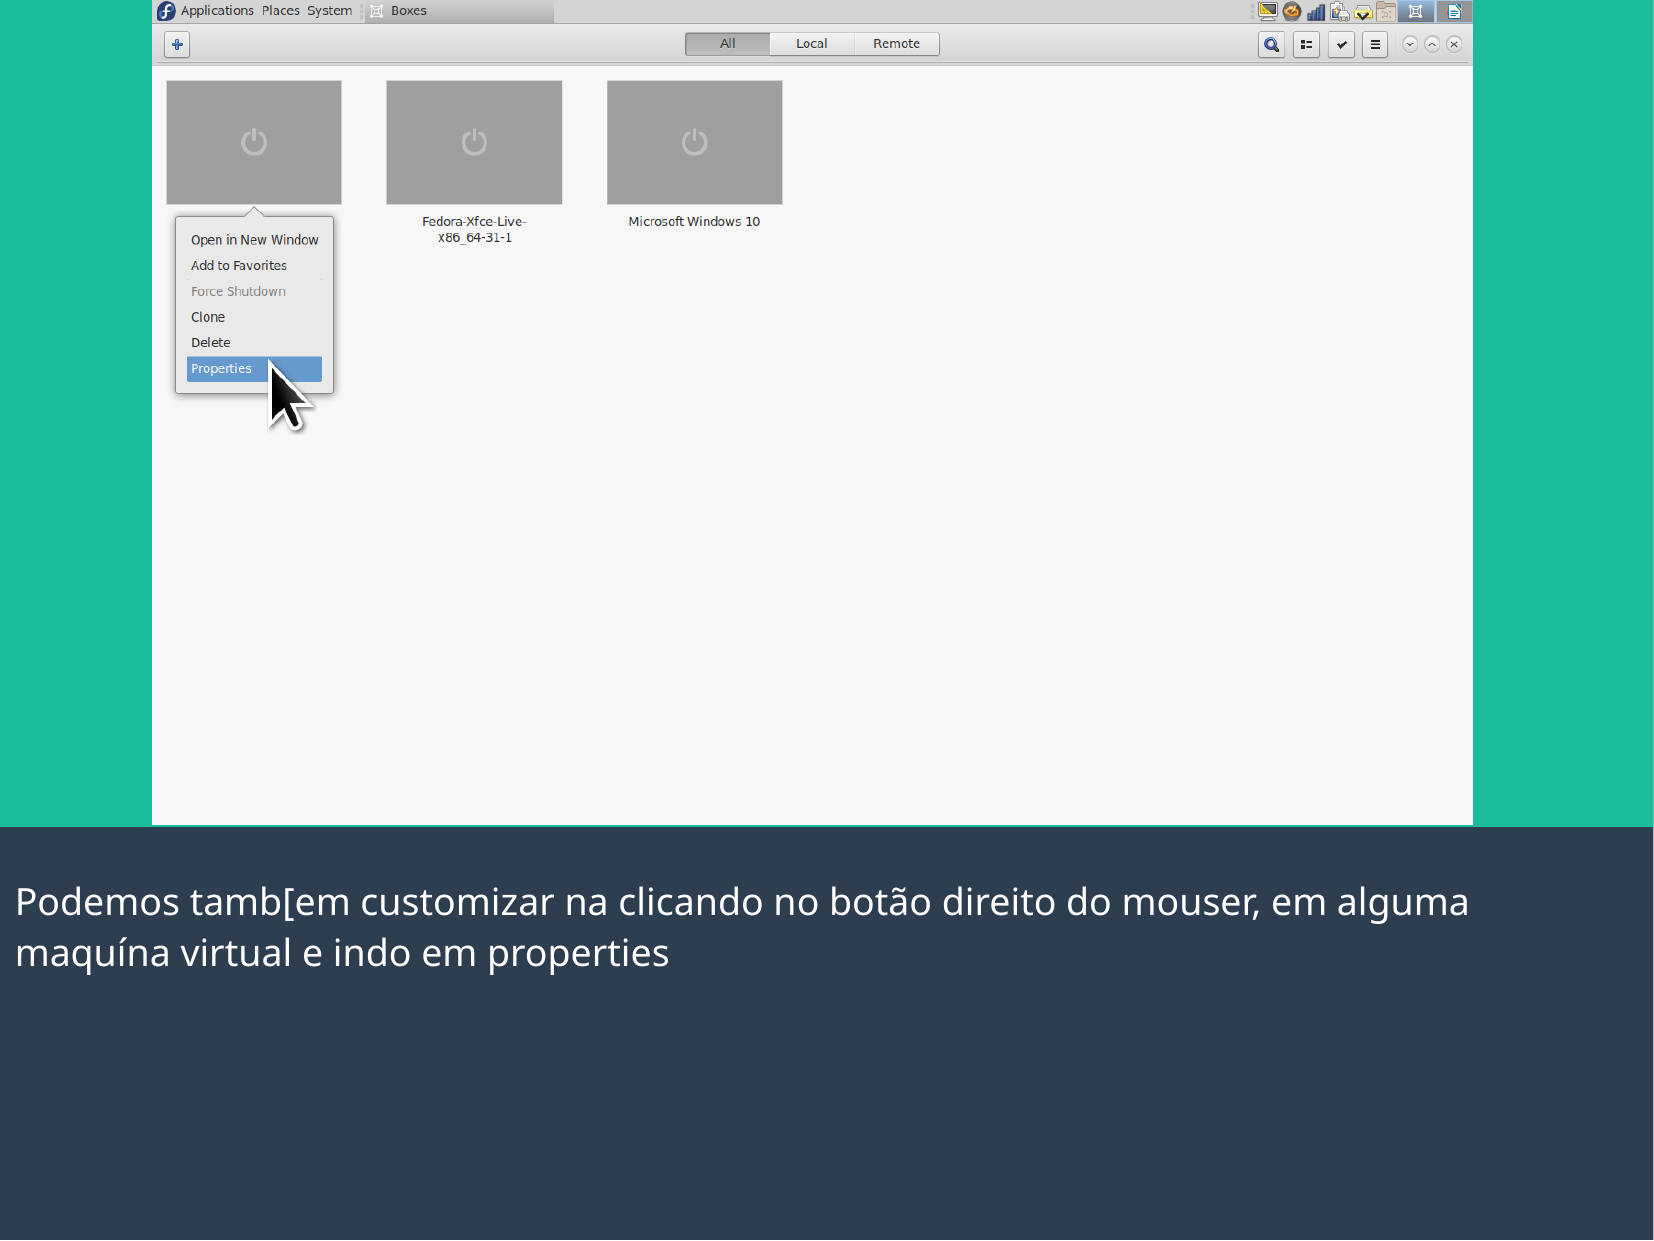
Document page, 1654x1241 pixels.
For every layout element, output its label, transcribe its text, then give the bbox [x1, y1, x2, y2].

picture [152, 0, 1473, 826]
text_box Podemos tamb[em customizar na clicando no botão direito do mouser, em alguma maquína virtual e indo em properties [0, 868, 1516, 971]
